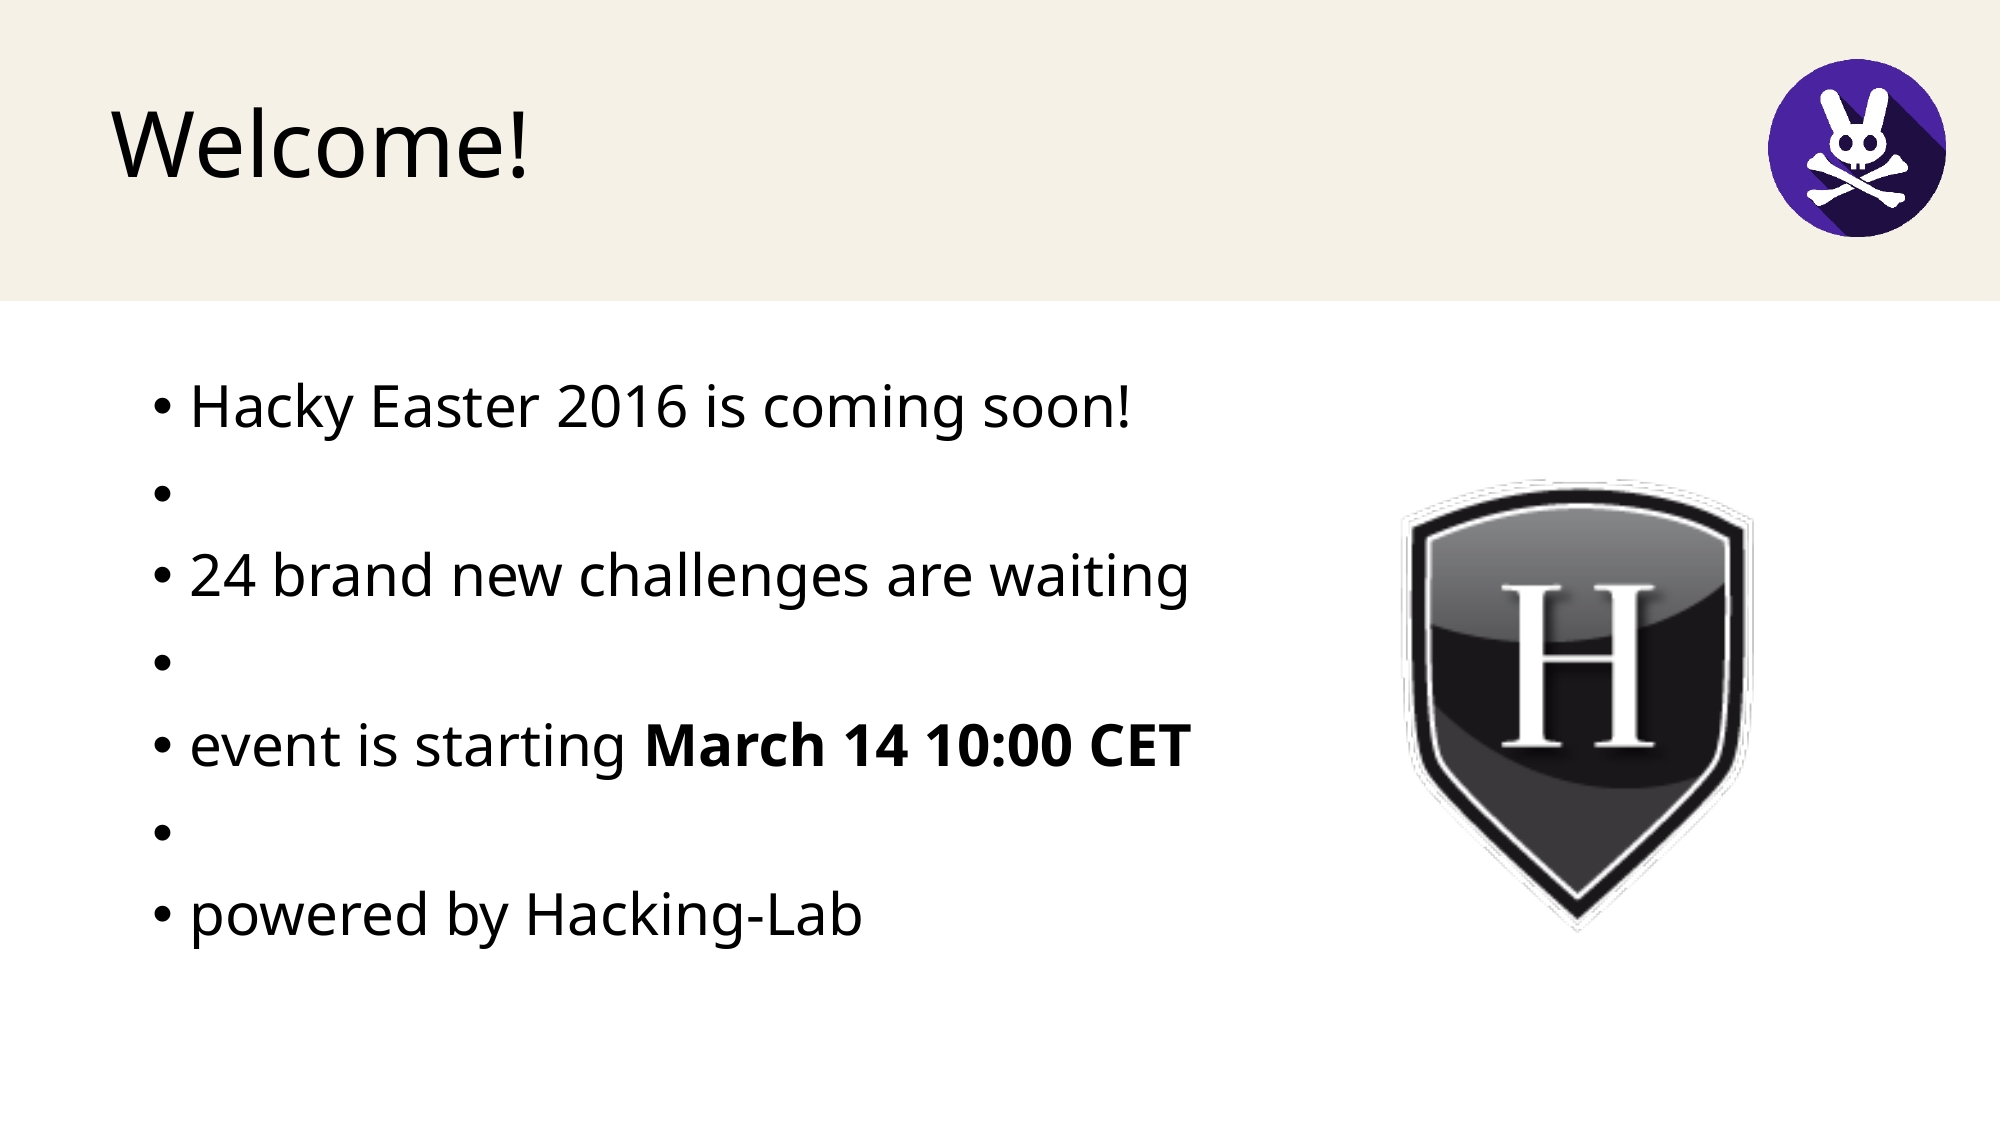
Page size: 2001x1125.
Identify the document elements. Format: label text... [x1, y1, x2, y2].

picture [1210, 409, 1936, 982]
text_box [0, 0, 2000, 301]
list Hacky Easter 2016 is coming soon! 24 brand new challenges are waiting event is starting March 14 10:00 CET powered by Hacking-Lab [137, 369, 1863, 1035]
picture [1821, 59, 1946, 237]
title Welcome! [95, 39, 1821, 257]
